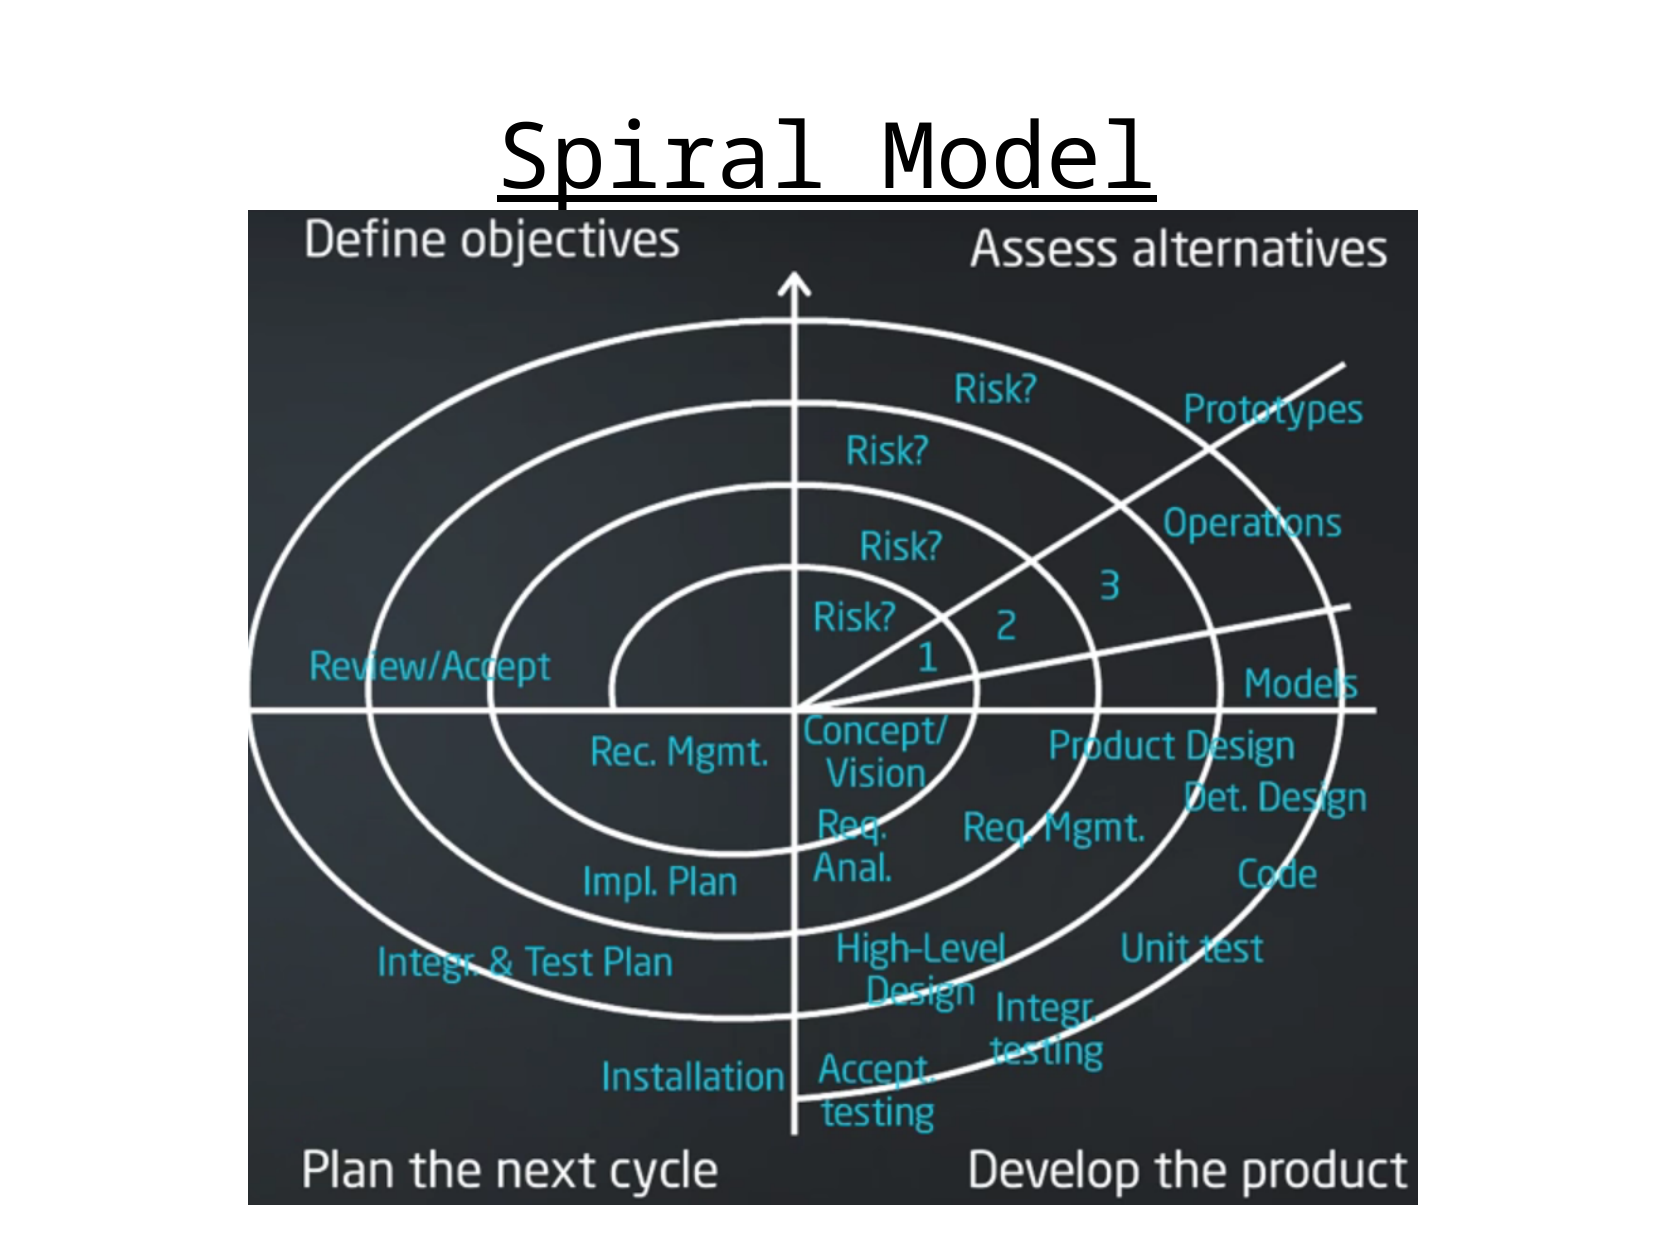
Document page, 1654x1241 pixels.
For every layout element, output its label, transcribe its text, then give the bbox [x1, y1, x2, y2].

picture [248, 210, 1418, 1205]
title Spiral Model [82, 49, 1571, 257]
